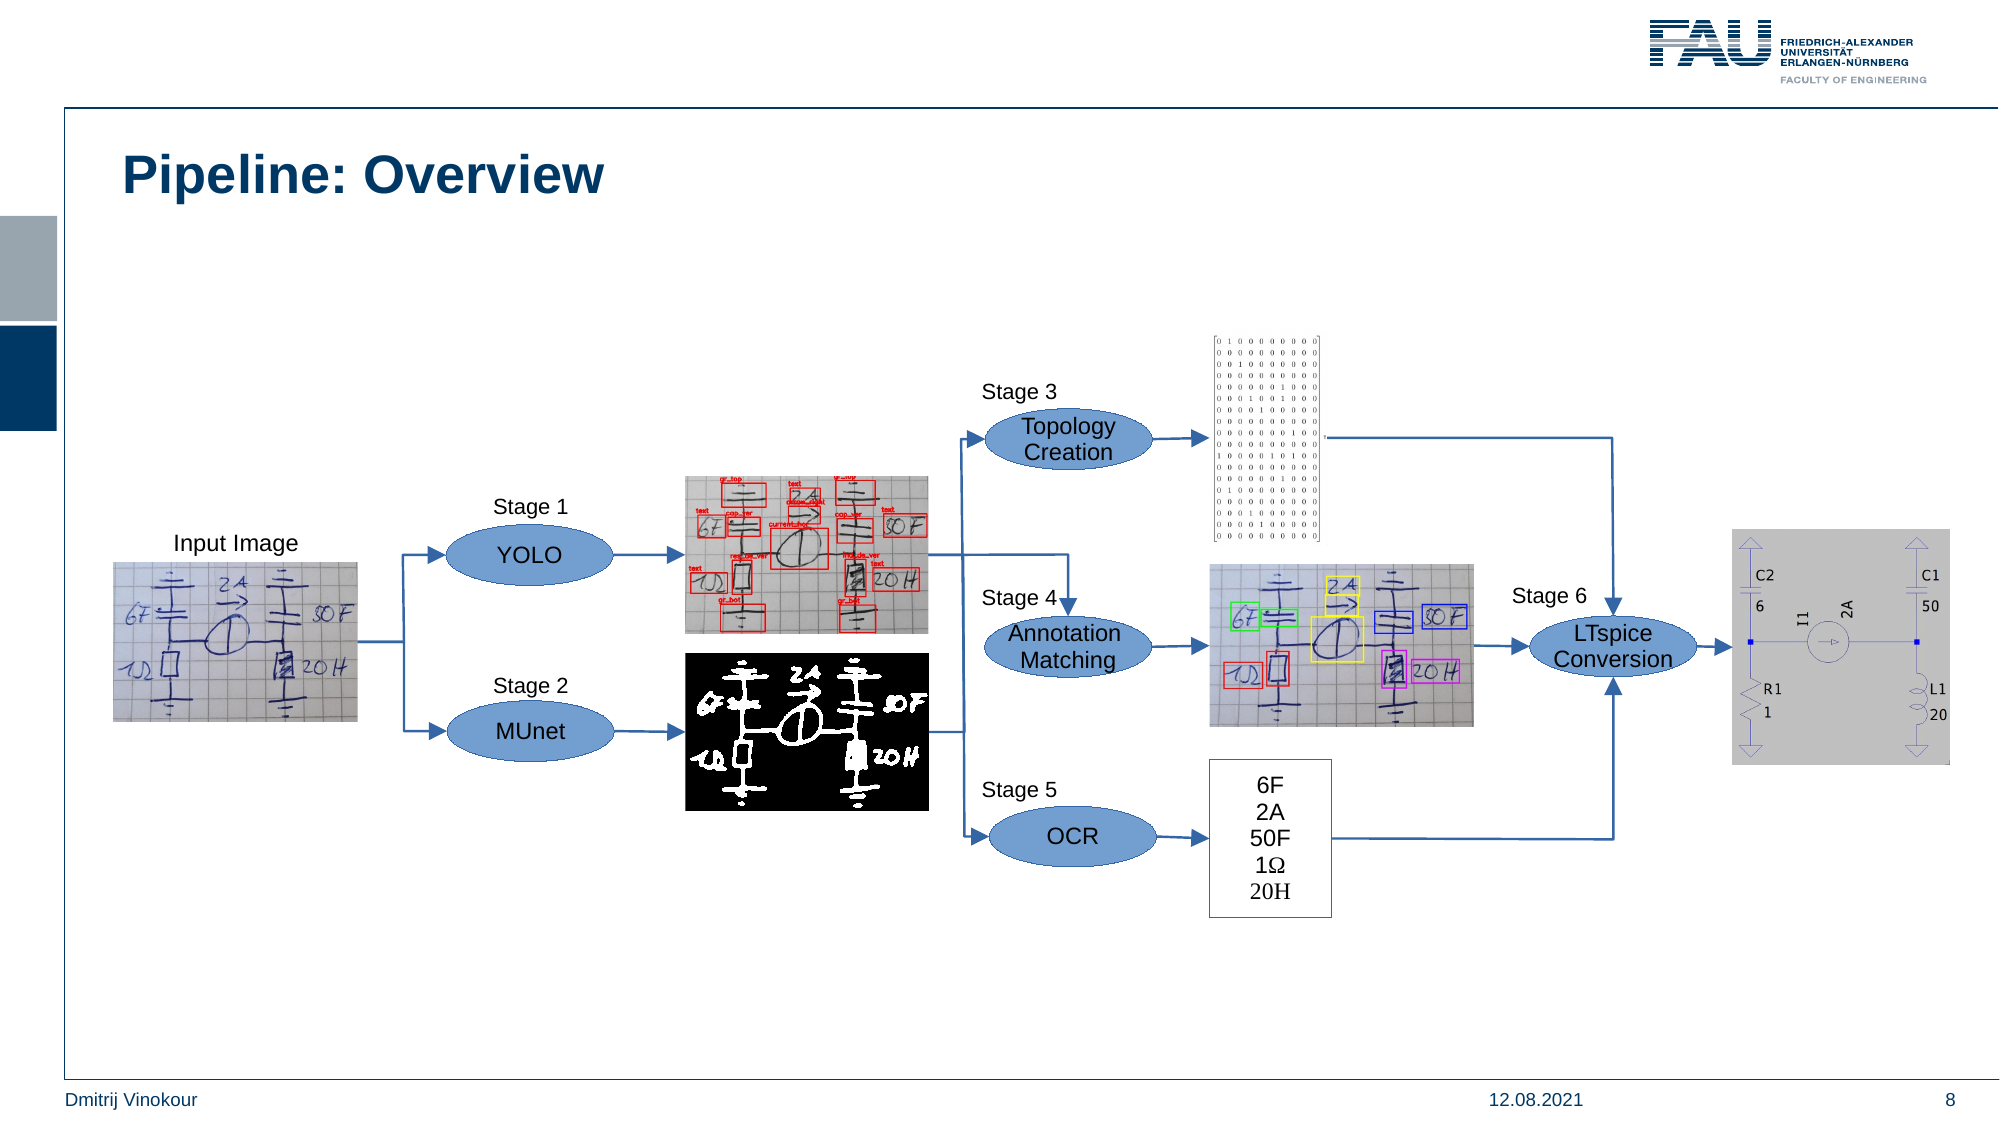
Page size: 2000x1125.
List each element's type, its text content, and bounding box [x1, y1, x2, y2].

picture [111, 328, 1951, 919]
text_box Dmitrij Vinokour [64, 1087, 1403, 1119]
text_box 12.08.2021 [1489, 1087, 1725, 1119]
text_box <number> [1798, 1087, 1956, 1119]
text_box Pipeline: Overview [122, 139, 1946, 328]
